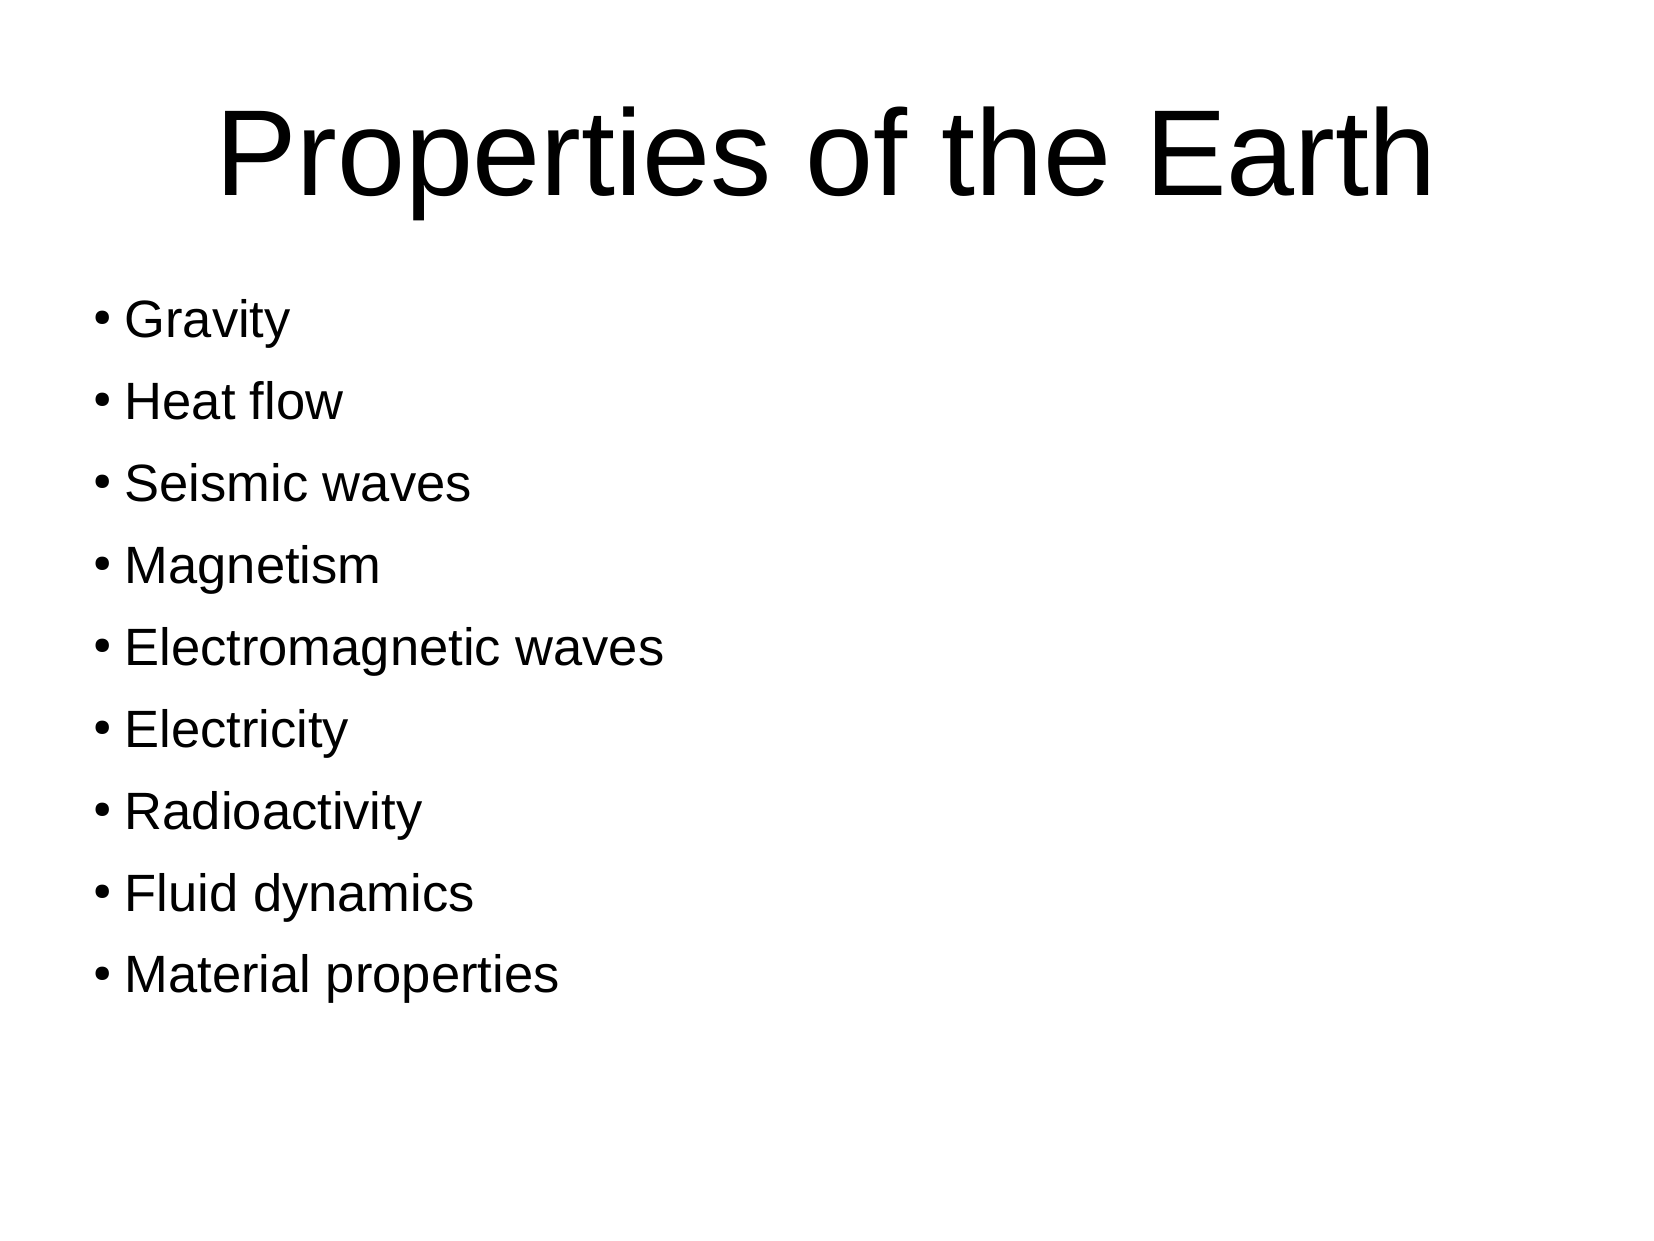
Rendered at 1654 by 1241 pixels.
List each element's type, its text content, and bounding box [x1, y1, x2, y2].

list Gravity Heat flow Seismic waves Magnetism Electromagnetic waves Electricity Radioactivity Fluid dynamics Material properties [82, 290, 1571, 1010]
title Properties of the Earth [82, 49, 1571, 257]
